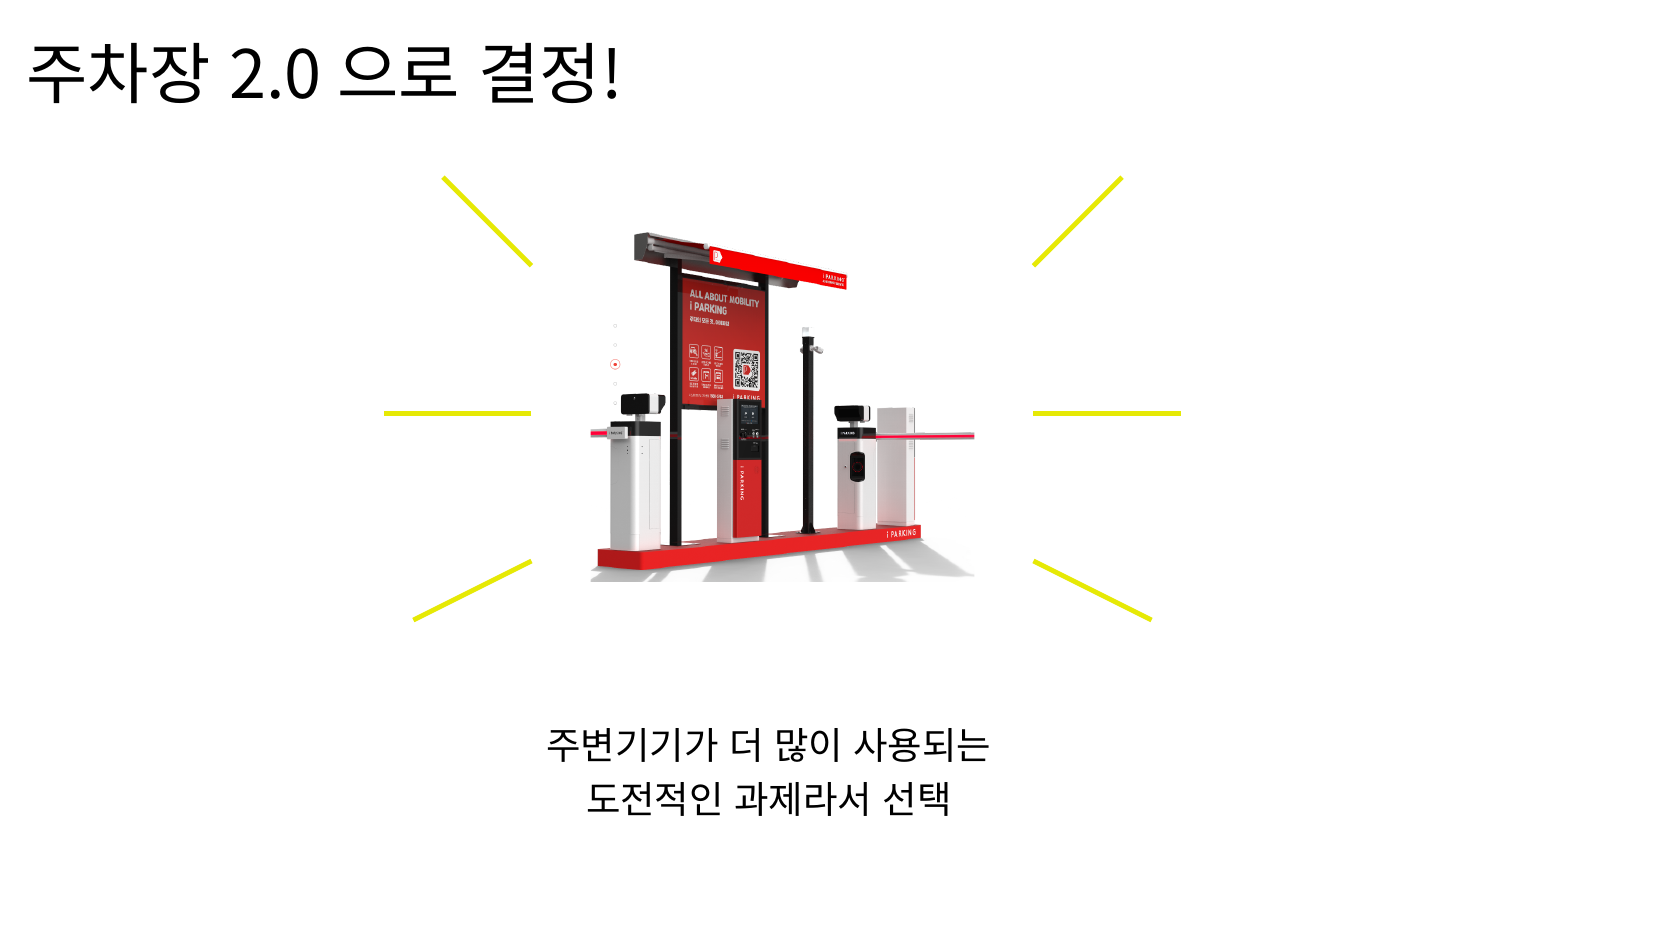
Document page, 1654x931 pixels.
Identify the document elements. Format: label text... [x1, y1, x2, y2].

title 주차장 2.0 으로 결정! [0, 0, 650, 215]
text_box 주변기기가 더 많이 사용되는 도전적인 과제라서 선택 [531, 708, 1034, 833]
picture [590, 206, 975, 582]
